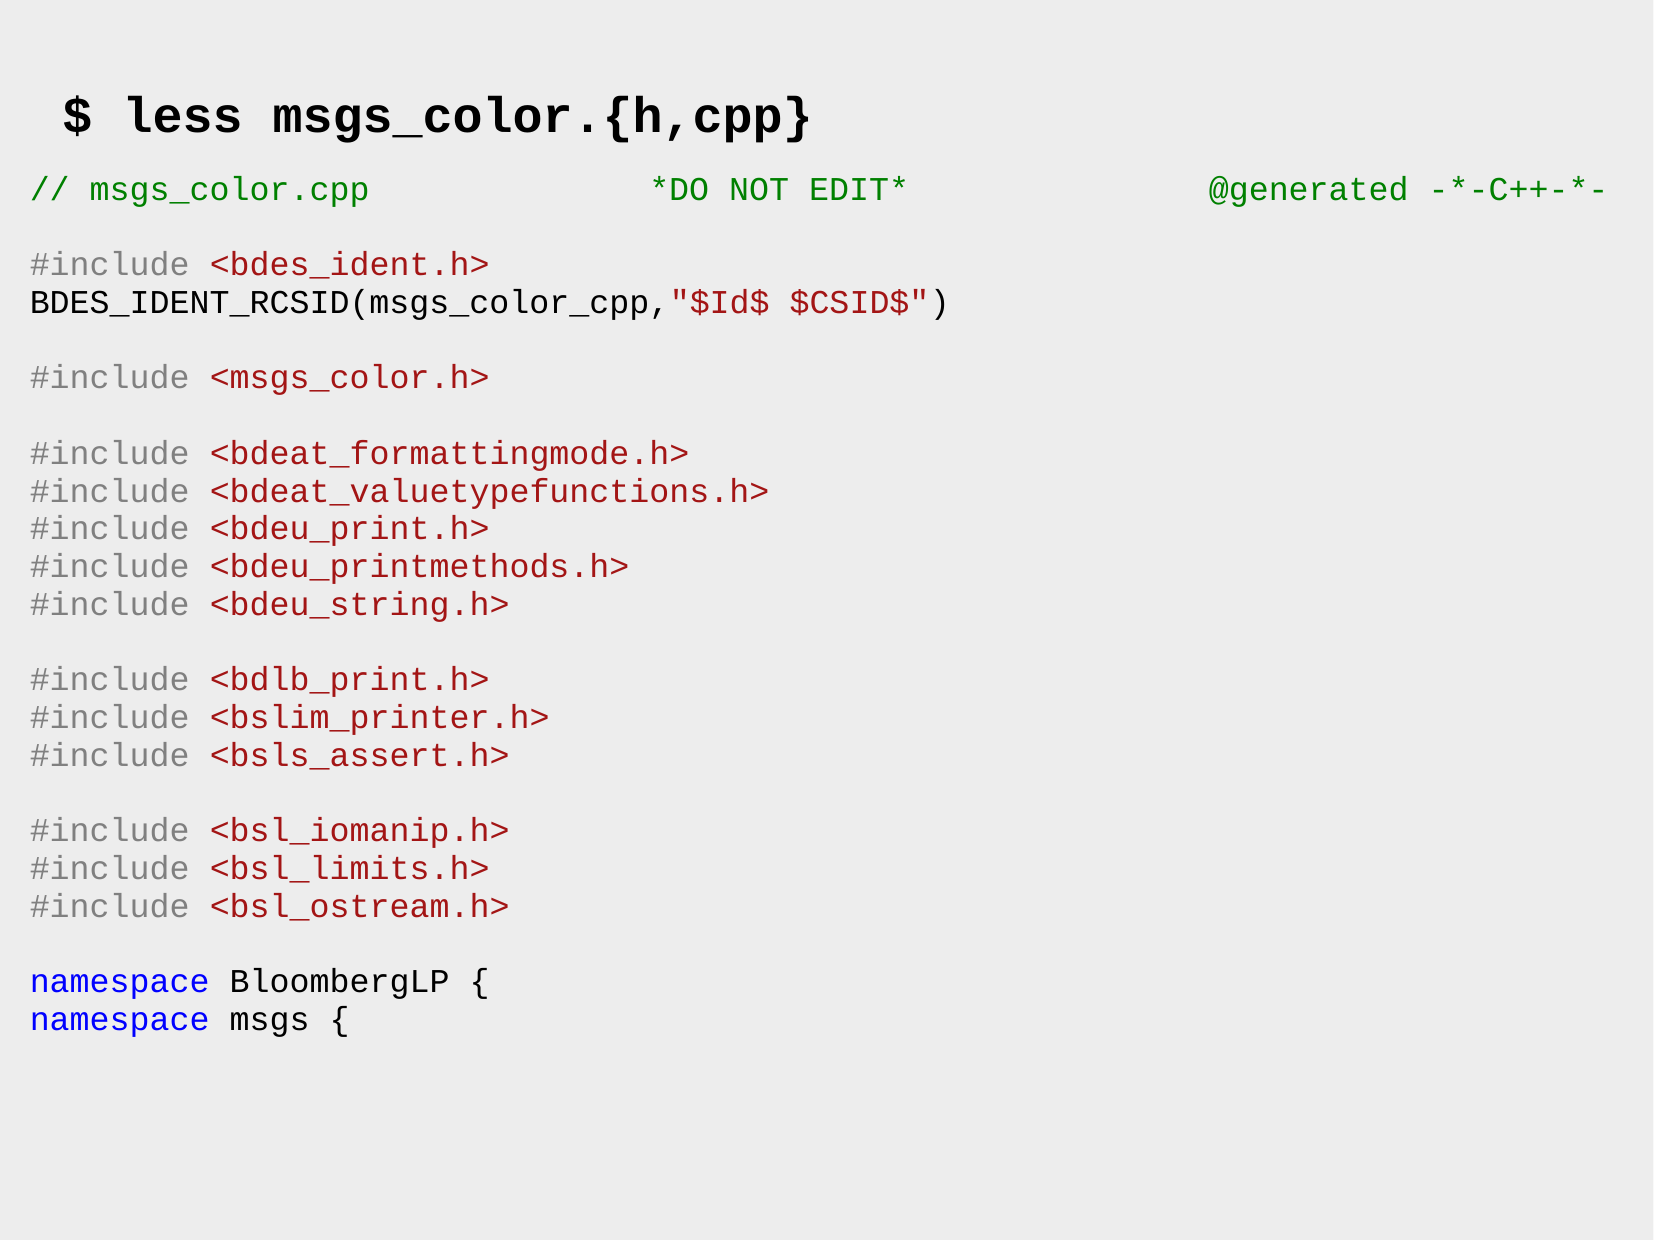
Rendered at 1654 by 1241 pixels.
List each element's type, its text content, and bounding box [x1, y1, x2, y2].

text_box $ less msgs_color.{h,cpp} [47, 83, 1653, 165]
text_box // msgs_color.cpp *DO NOT EDIT* @generated -*-C++-*- #include <bdes_ident.h> BDES_IDENT_RCSID(msgs_color_cpp,"$Id$ $CSID$") #include <msgs_color.h> #include <bdeat_formattingmode.h> #include <bdeat_valuetypefunctions.h> #include <bdeu_print.h> #include <bdeu_printmethods.h> #include <bdeu_string.h> #include <bdlb_print.h> #include <bslim_printer.h> #include <bsls_assert.h> #include <bsl_iomanip.h> #include <bsl_limits.h> #include <bsl_ostream.h> namespace BloombergLP { namespace msgs { [15, 165, 1654, 1048]
